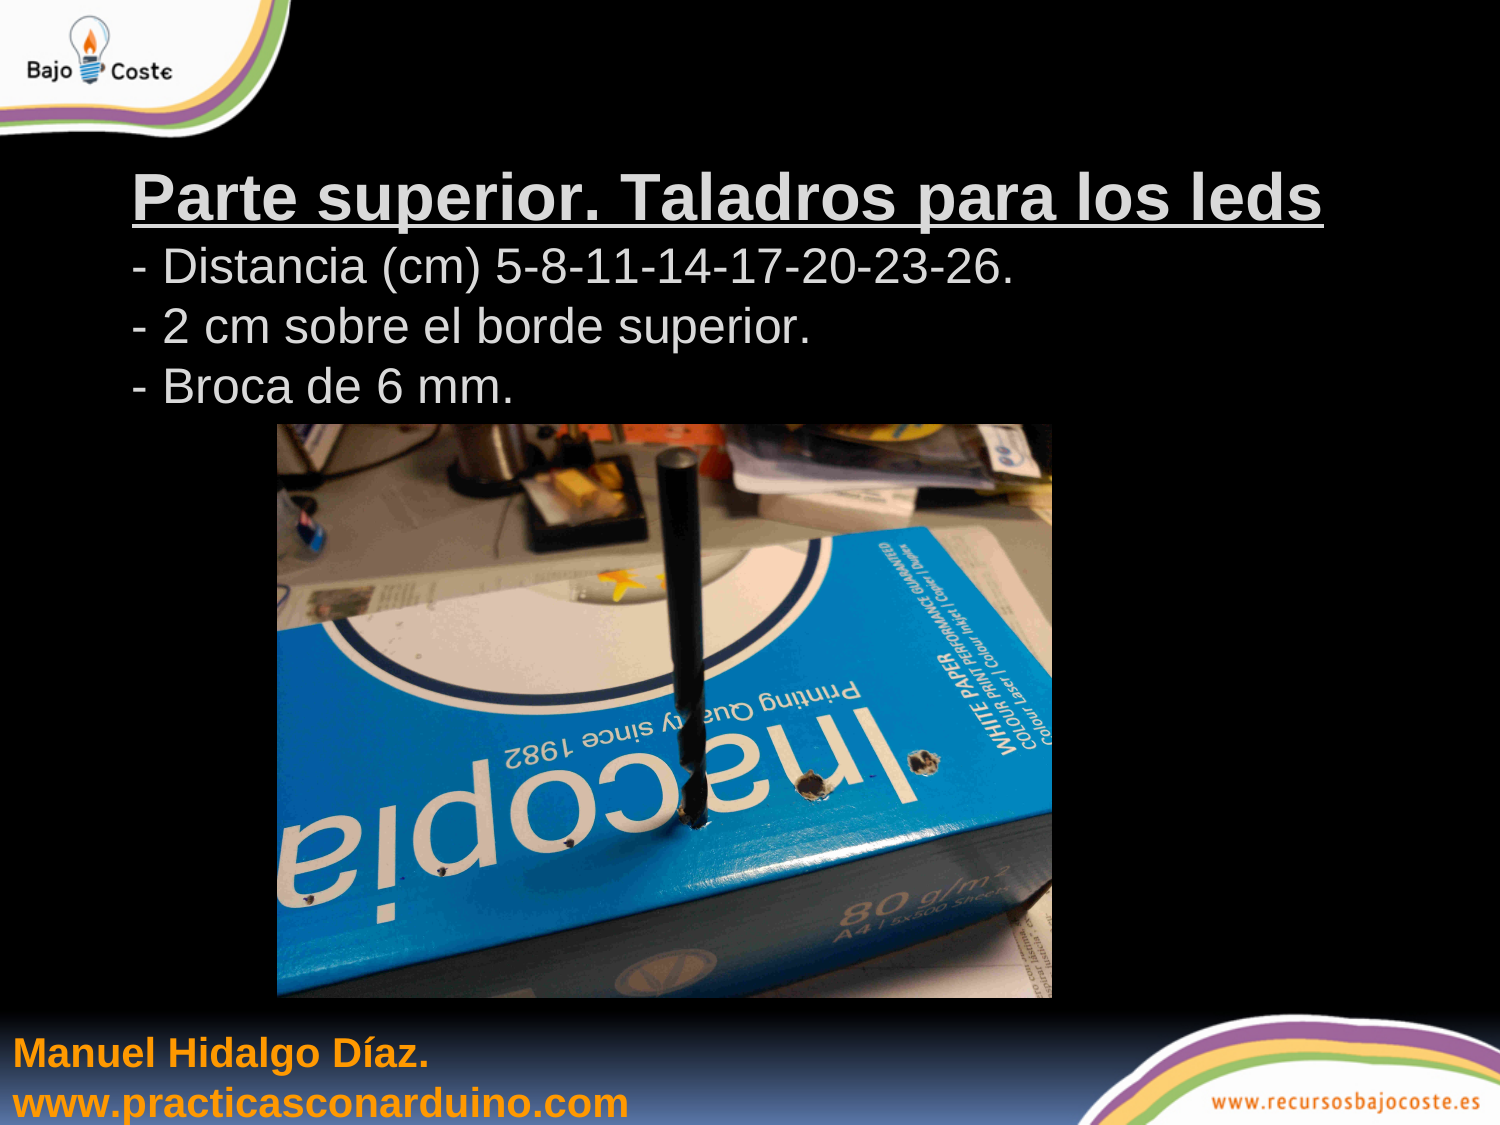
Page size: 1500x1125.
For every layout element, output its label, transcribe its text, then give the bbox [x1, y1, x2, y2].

picture [0, 0, 1500, 1125]
text_box Manuel Hidalgo Díaz. www.practicasconarduino.com [0, 1017, 683, 1125]
text_box Parte superior. Taladros para los leds - Distancia (cm) 5-8-11-14-17-20-23-26. - 2 cm sobre el borde superior. - Broca de 6 mm. [117, 146, 1416, 908]
